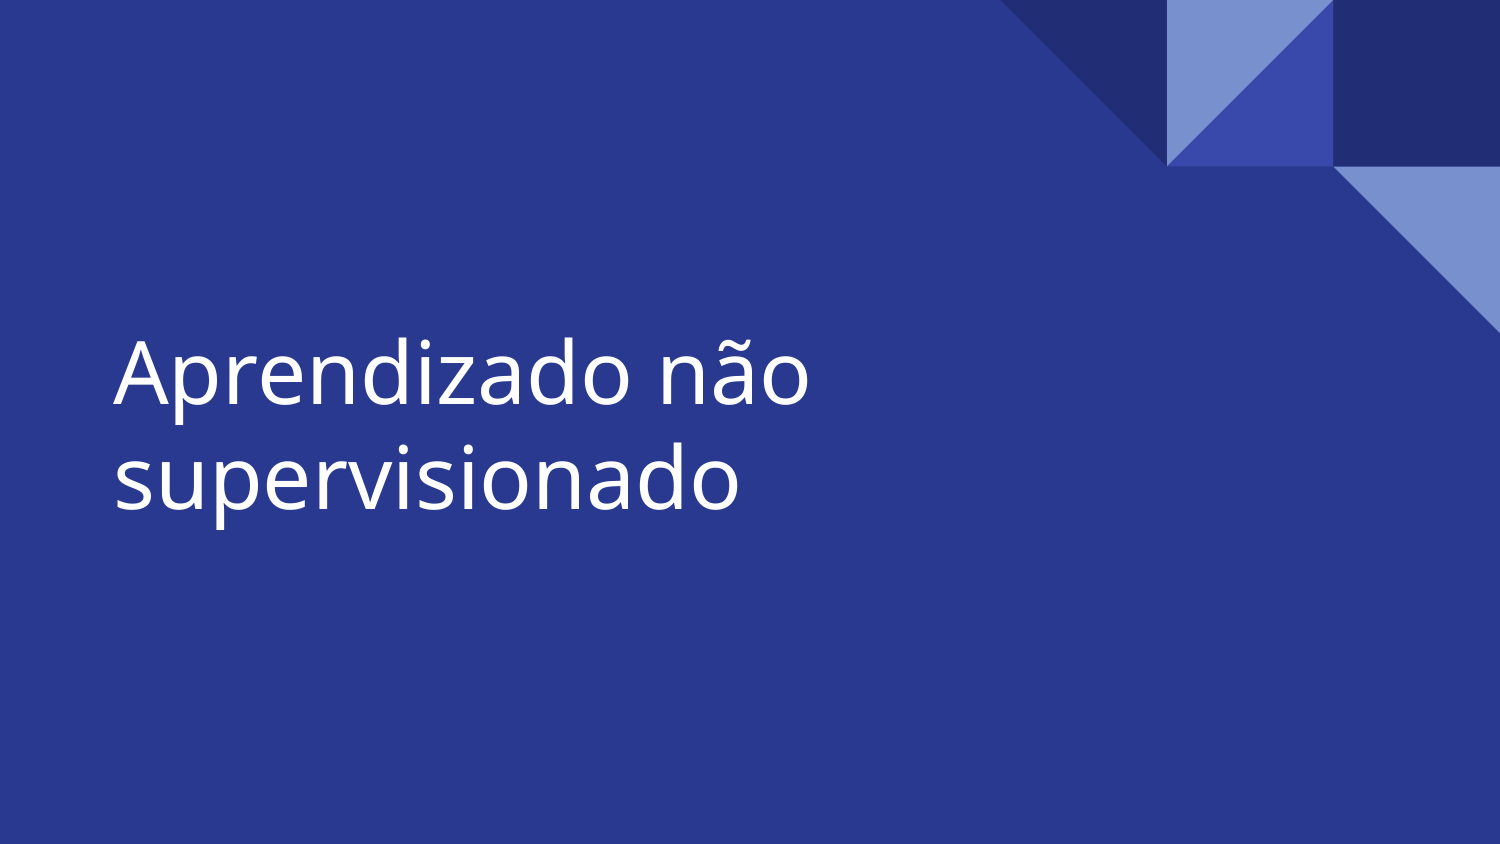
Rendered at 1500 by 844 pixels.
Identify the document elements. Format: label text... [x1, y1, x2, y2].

title Aprendizado não supervisionado [98, 353, 1447, 491]
